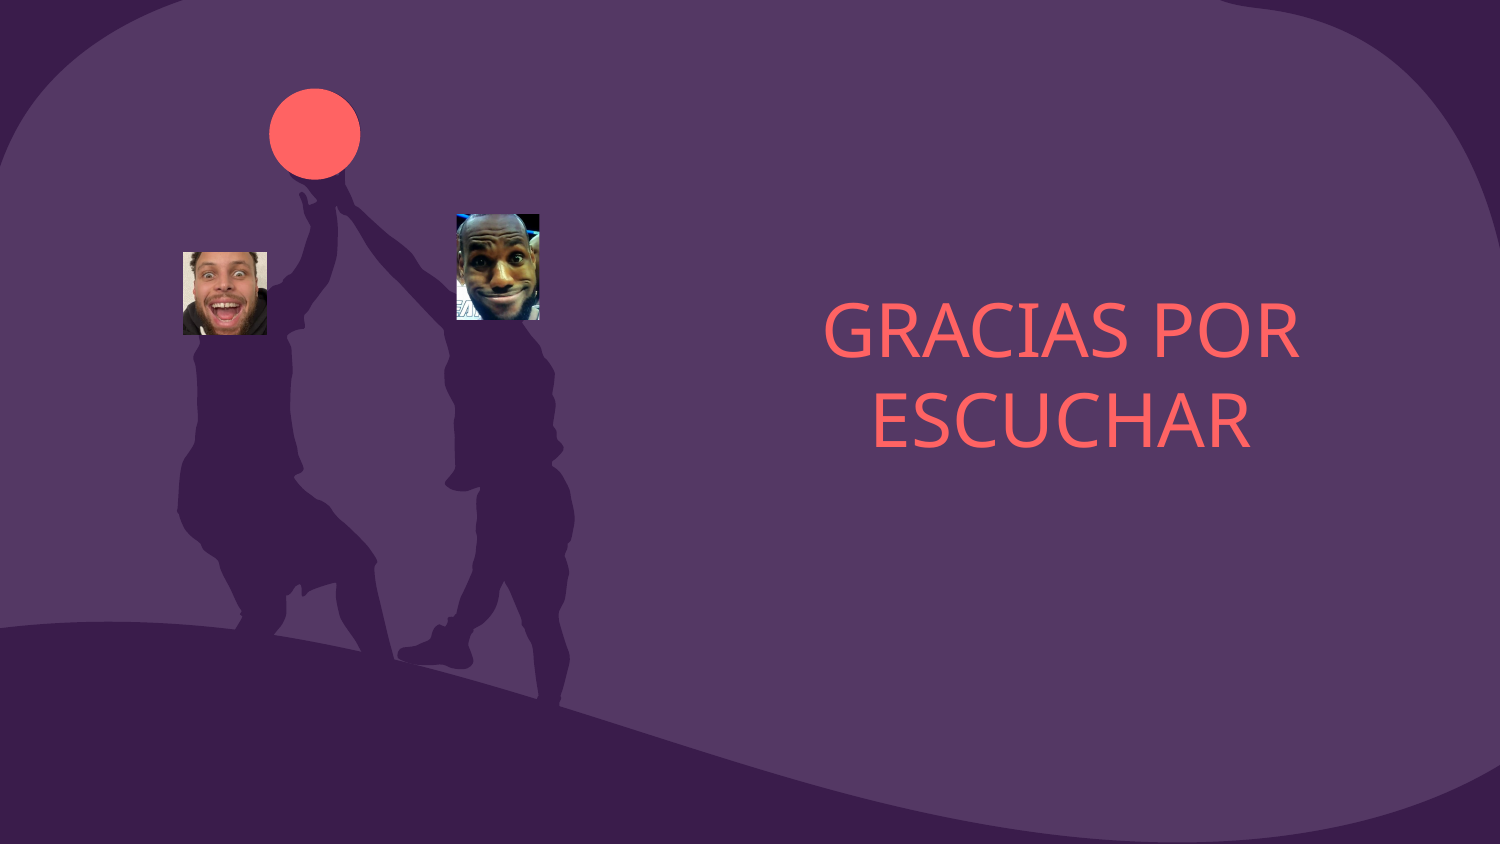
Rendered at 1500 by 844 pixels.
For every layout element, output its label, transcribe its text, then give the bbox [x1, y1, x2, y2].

title GRACIAS POR ESCUCHAR [678, 295, 1445, 450]
picture [456, 214, 540, 320]
text_box [176, 88, 575, 792]
picture [183, 252, 267, 335]
